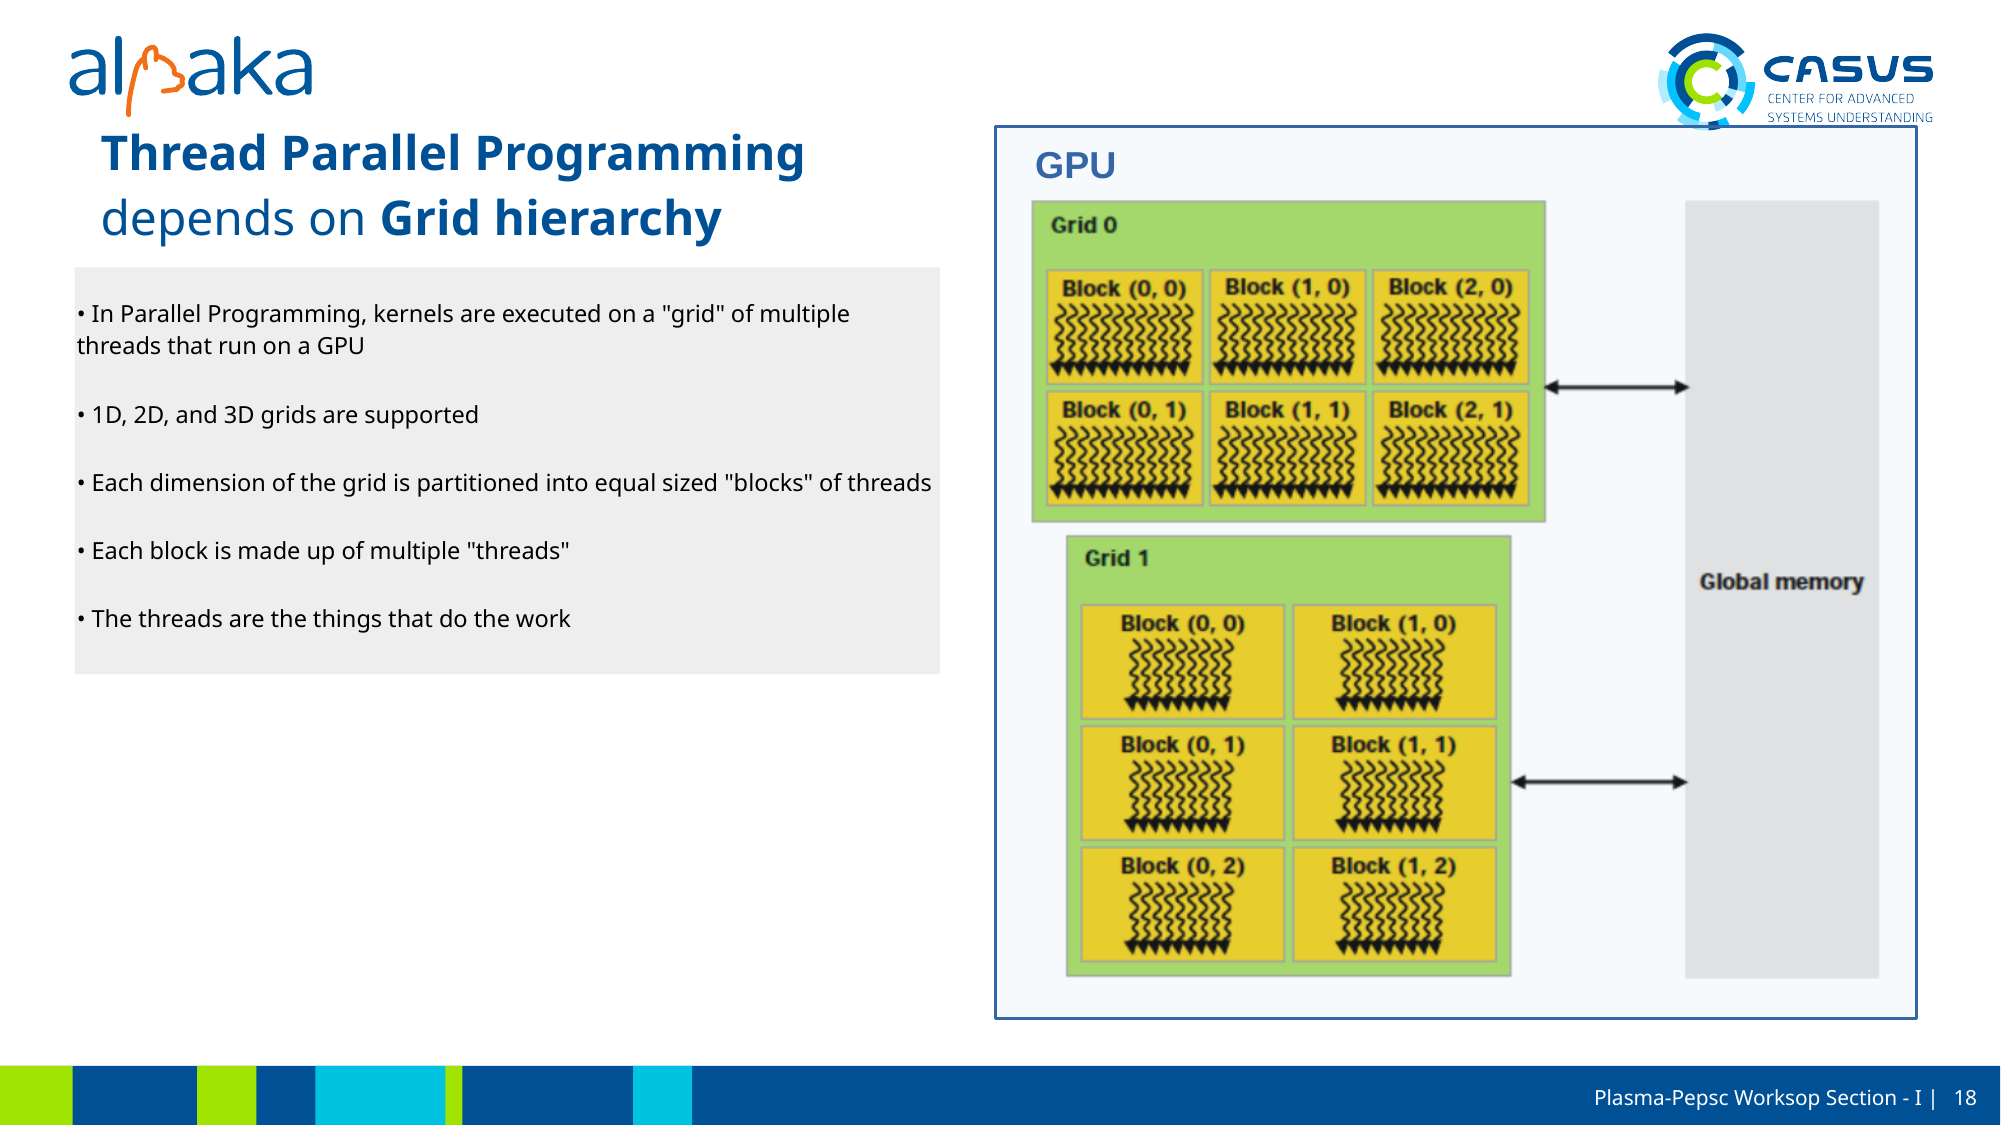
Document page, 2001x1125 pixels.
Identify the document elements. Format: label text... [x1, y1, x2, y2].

list • In Parallel Programming, kernels are executed on a "grid" of multiple threads that run on a GPU • 1D, 2D, and 3D grids are supported • Each dimension of the grid is partitioned into equal sized "blocks" of threads • Each block is made up of multiple "threads" • The threads are the things that do the work [74, 267, 940, 675]
text_box [995, 126, 1917, 1019]
picture [68, 35, 313, 118]
title Thread Parallel Programming depends on Grid hierarchy [100, 118, 1648, 250]
picture [1658, 33, 1933, 131]
text_box GPU [1020, 136, 1219, 194]
